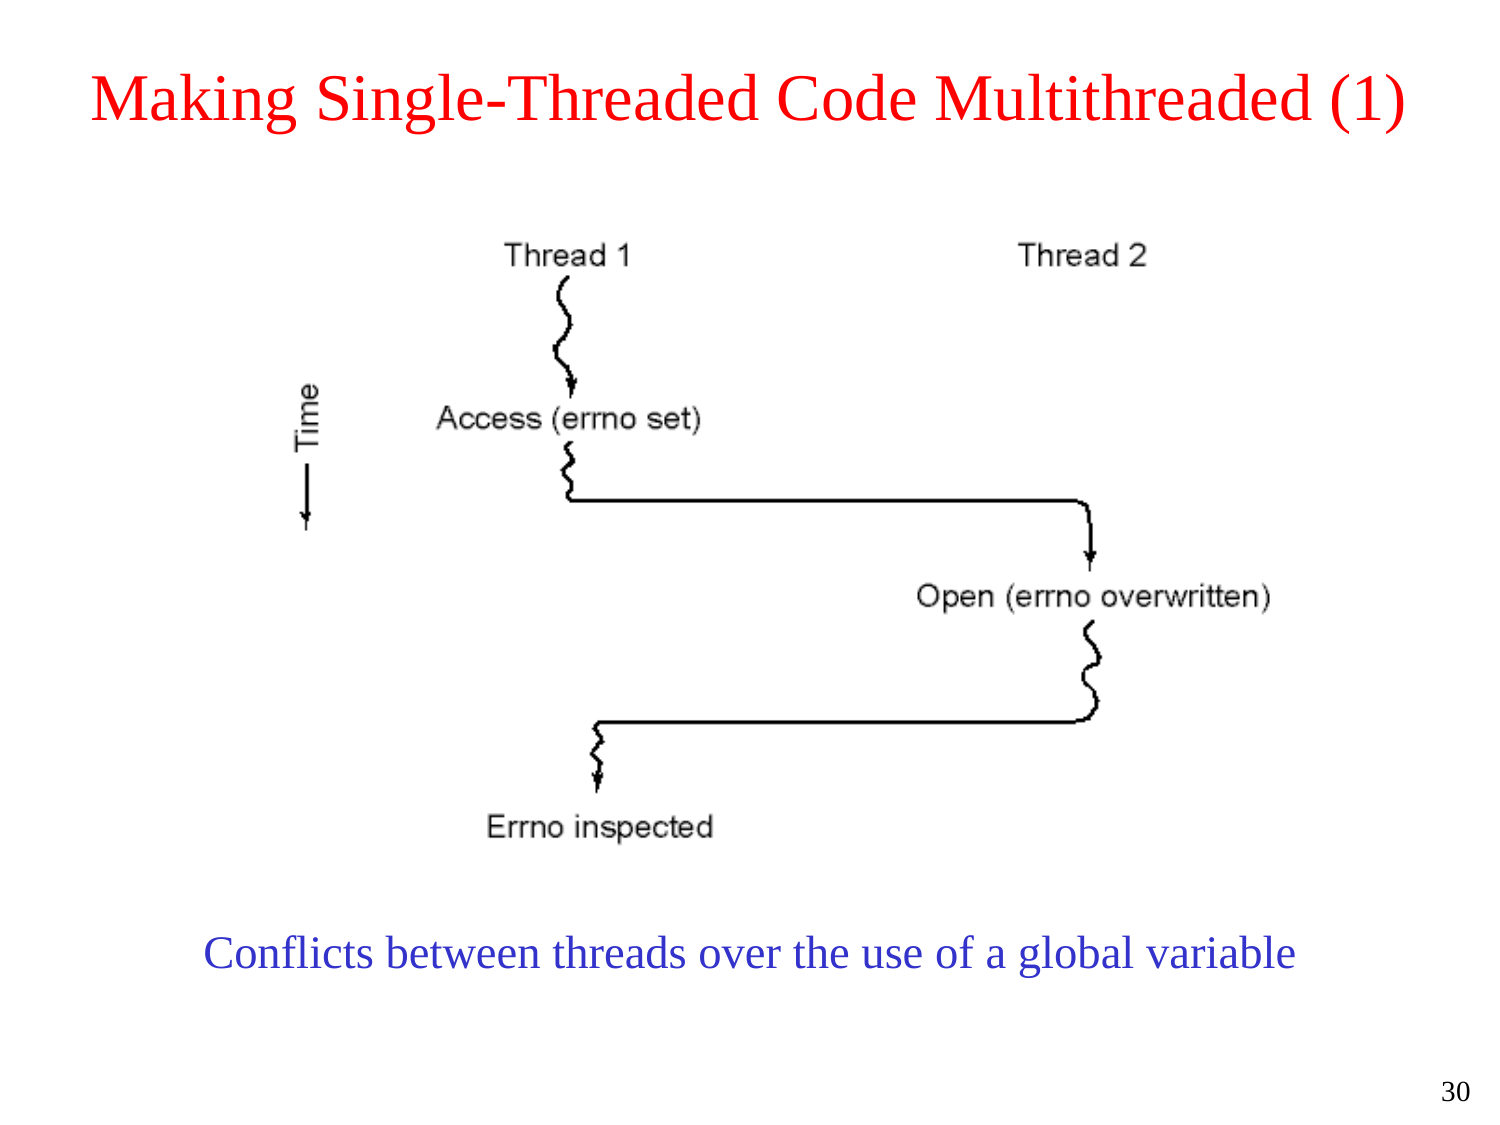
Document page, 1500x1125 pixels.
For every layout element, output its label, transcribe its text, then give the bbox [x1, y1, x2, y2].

picture [238, 179, 1315, 882]
text_box Making Single-Threaded Code Multithreaded (1) [0, 0, 1500, 188]
text_box Conflicts between threads over the use of a global variable [0, 920, 1500, 986]
text_box <number> [1404, 1064, 1486, 1125]
